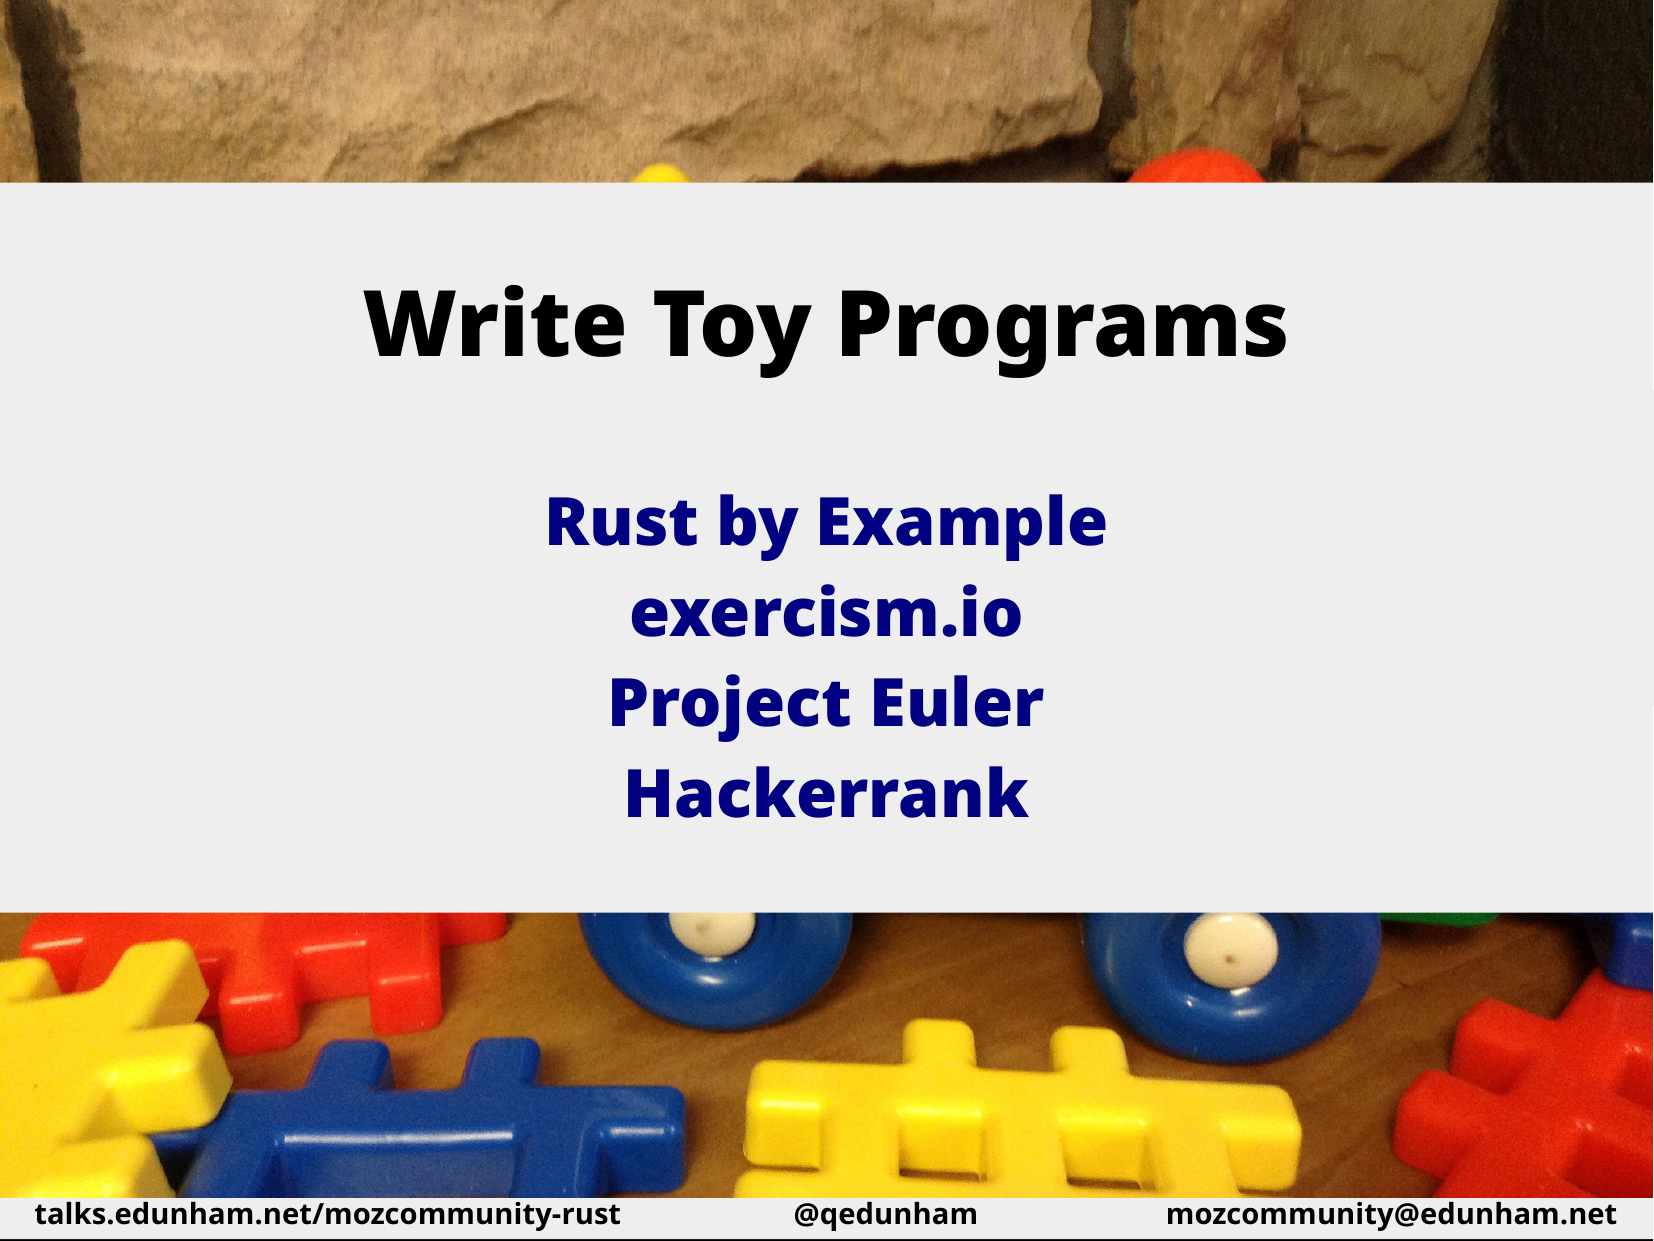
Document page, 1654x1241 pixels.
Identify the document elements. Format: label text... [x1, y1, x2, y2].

picture [0, 0, 1653, 182]
title Write Toy Programs Rust by Example exercism.io Project Euler Hackerrank [0, 182, 1653, 913]
picture [0, 913, 1653, 1198]
